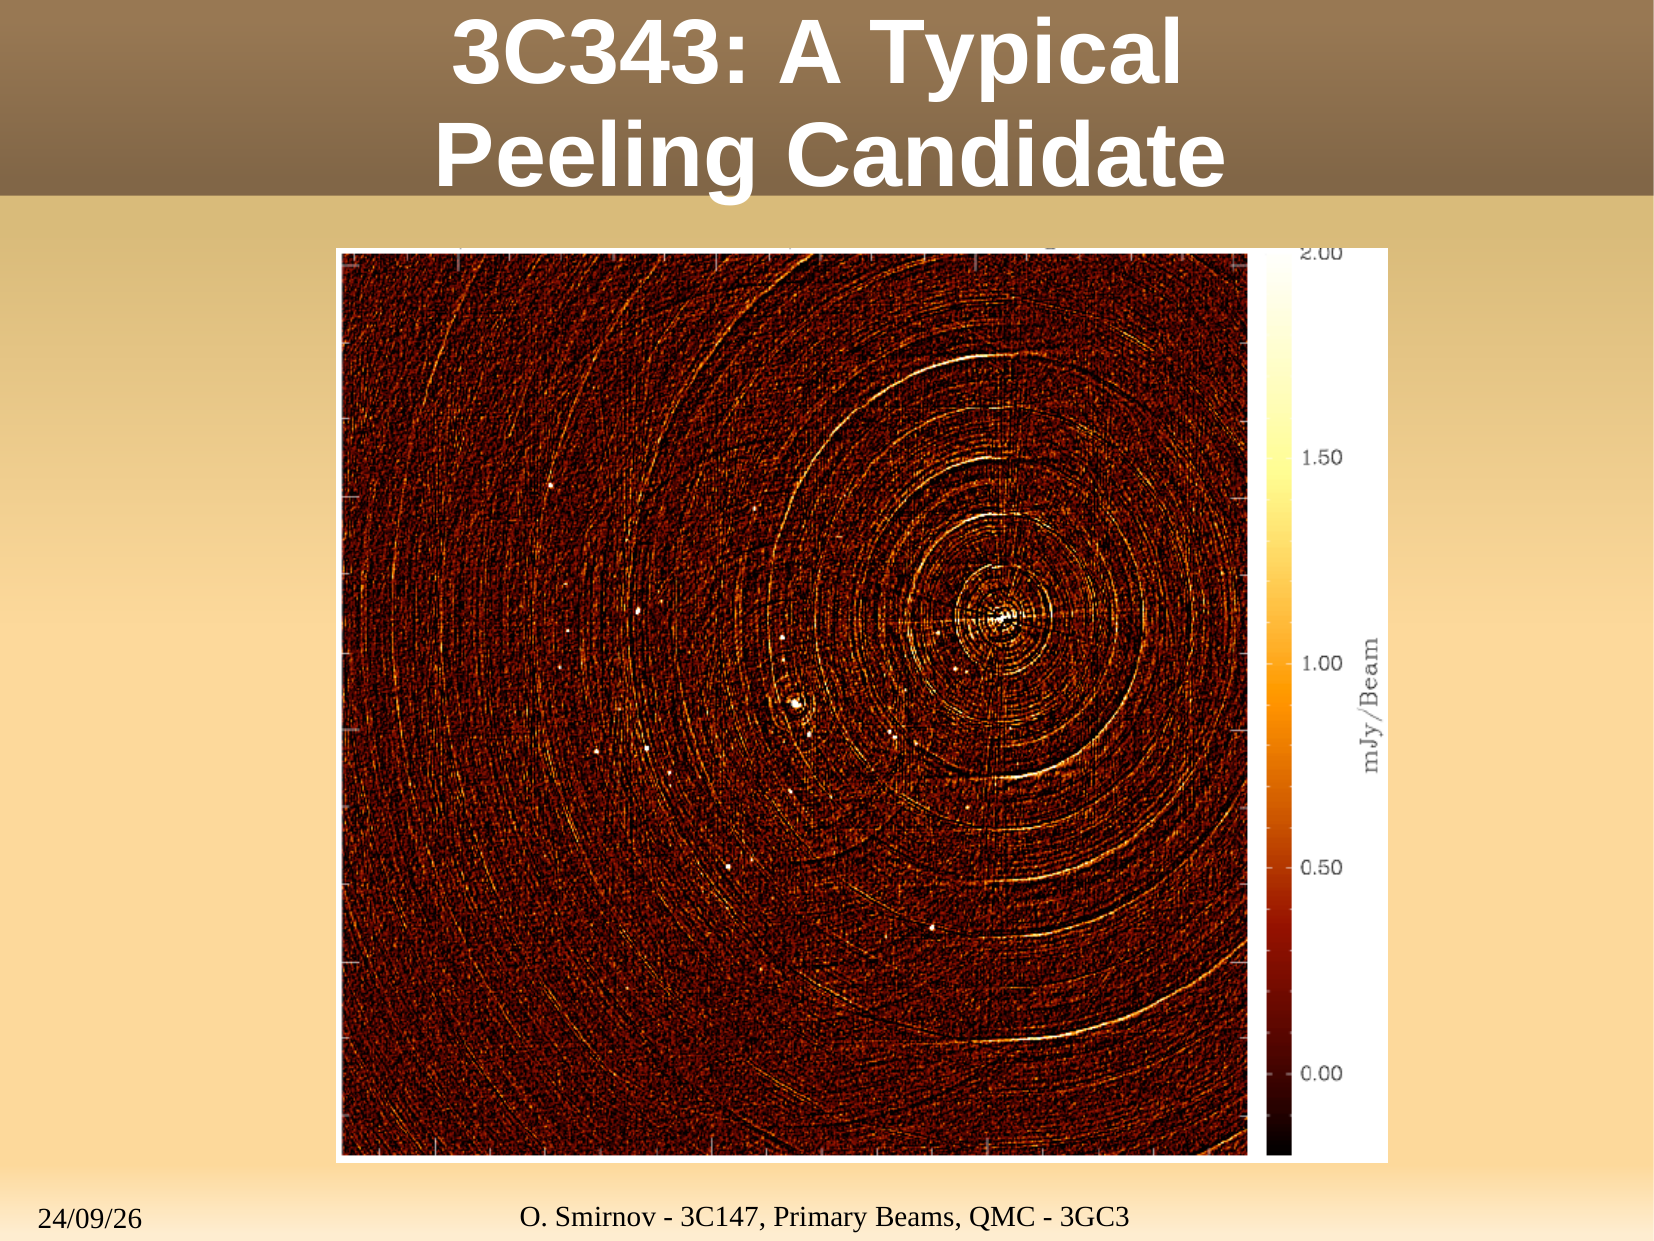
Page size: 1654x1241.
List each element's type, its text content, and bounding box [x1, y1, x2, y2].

picture [0, 0, 1654, 1241]
title 3C343: A Typical Peeling Candidate [125, 0, 1538, 208]
